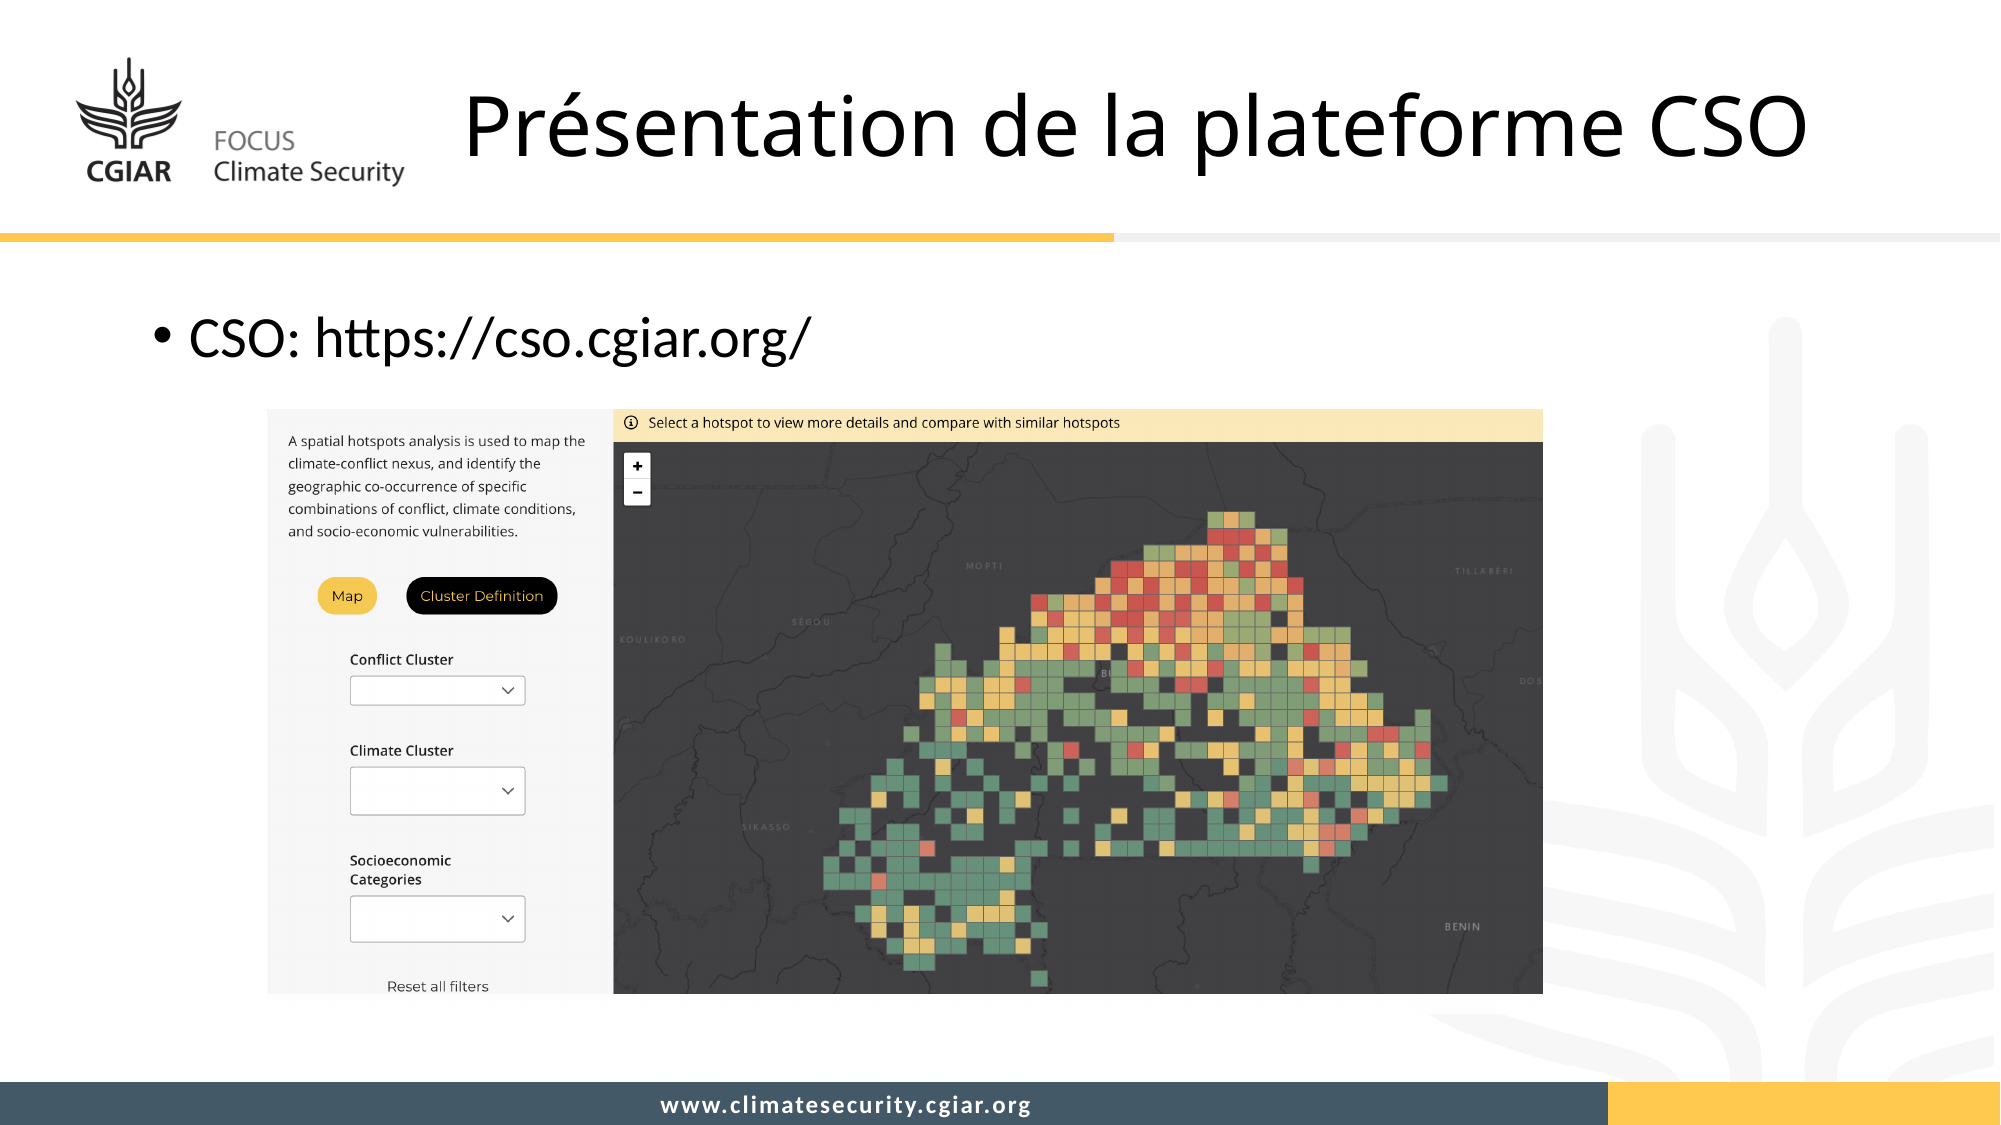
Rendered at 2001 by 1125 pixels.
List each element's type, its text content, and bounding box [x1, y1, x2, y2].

picture [267, 409, 1543, 1014]
list CSO: https://cso.cgiar.org/ [137, 299, 1863, 1014]
title Présentation de la plateforme CSO [447, 42, 1863, 218]
